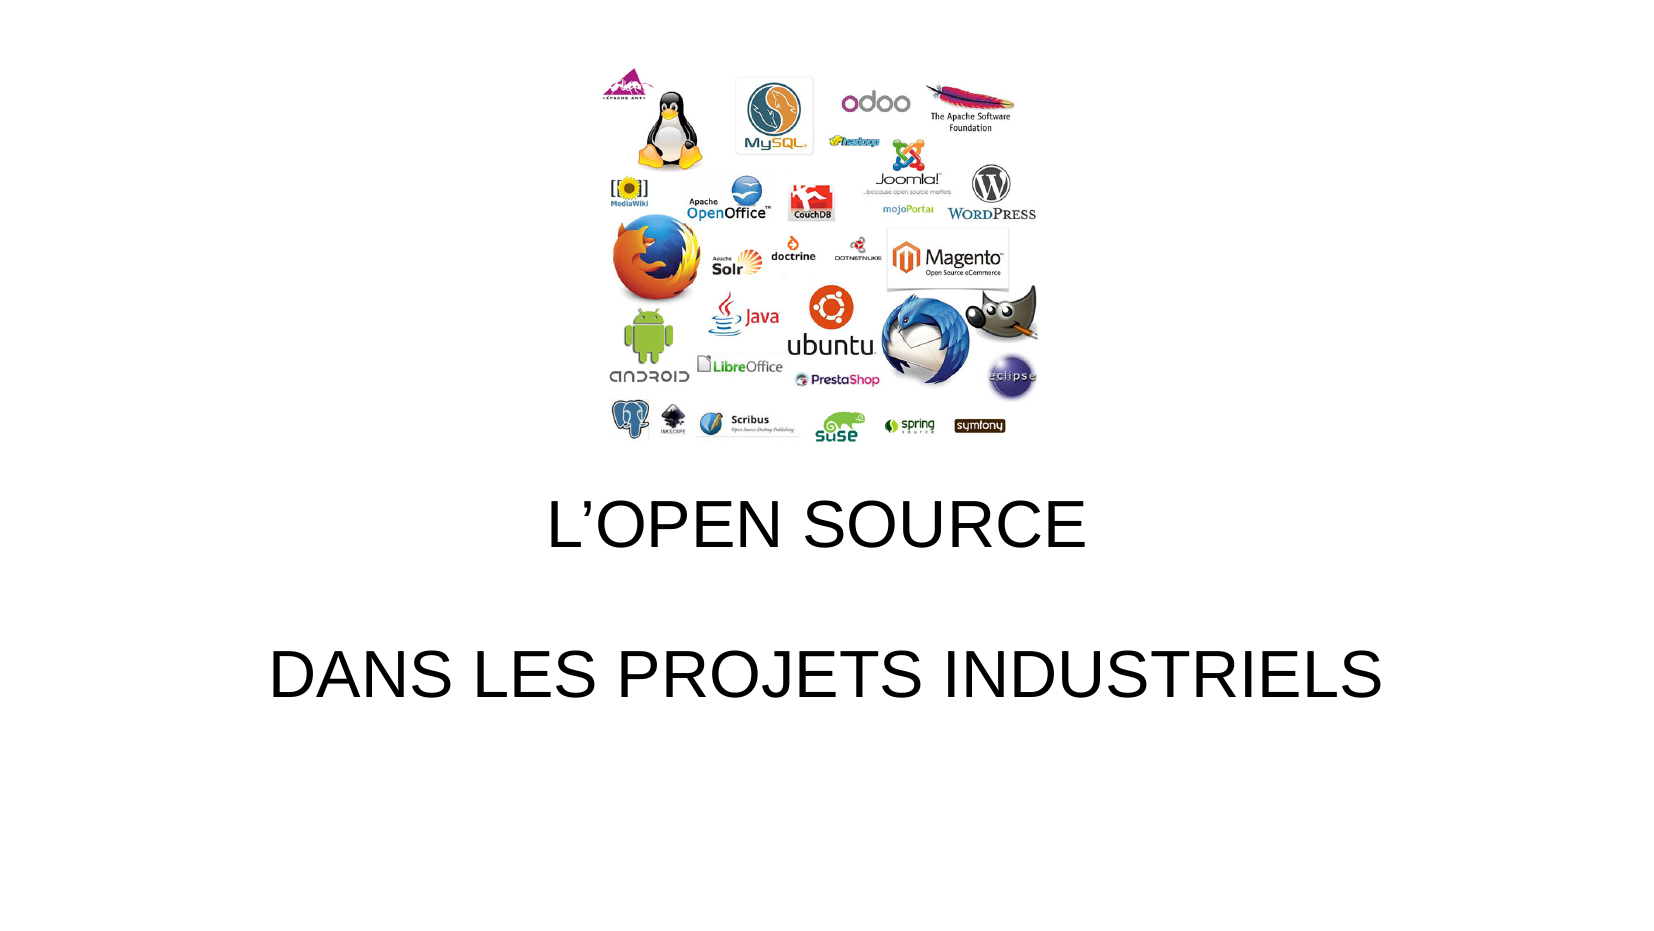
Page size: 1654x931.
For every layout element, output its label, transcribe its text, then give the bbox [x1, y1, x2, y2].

subtitle L’OPEN SOURCE DANS LES PROJETS INDUSTRIELS [82, 217, 1571, 758]
picture [585, 48, 1053, 459]
